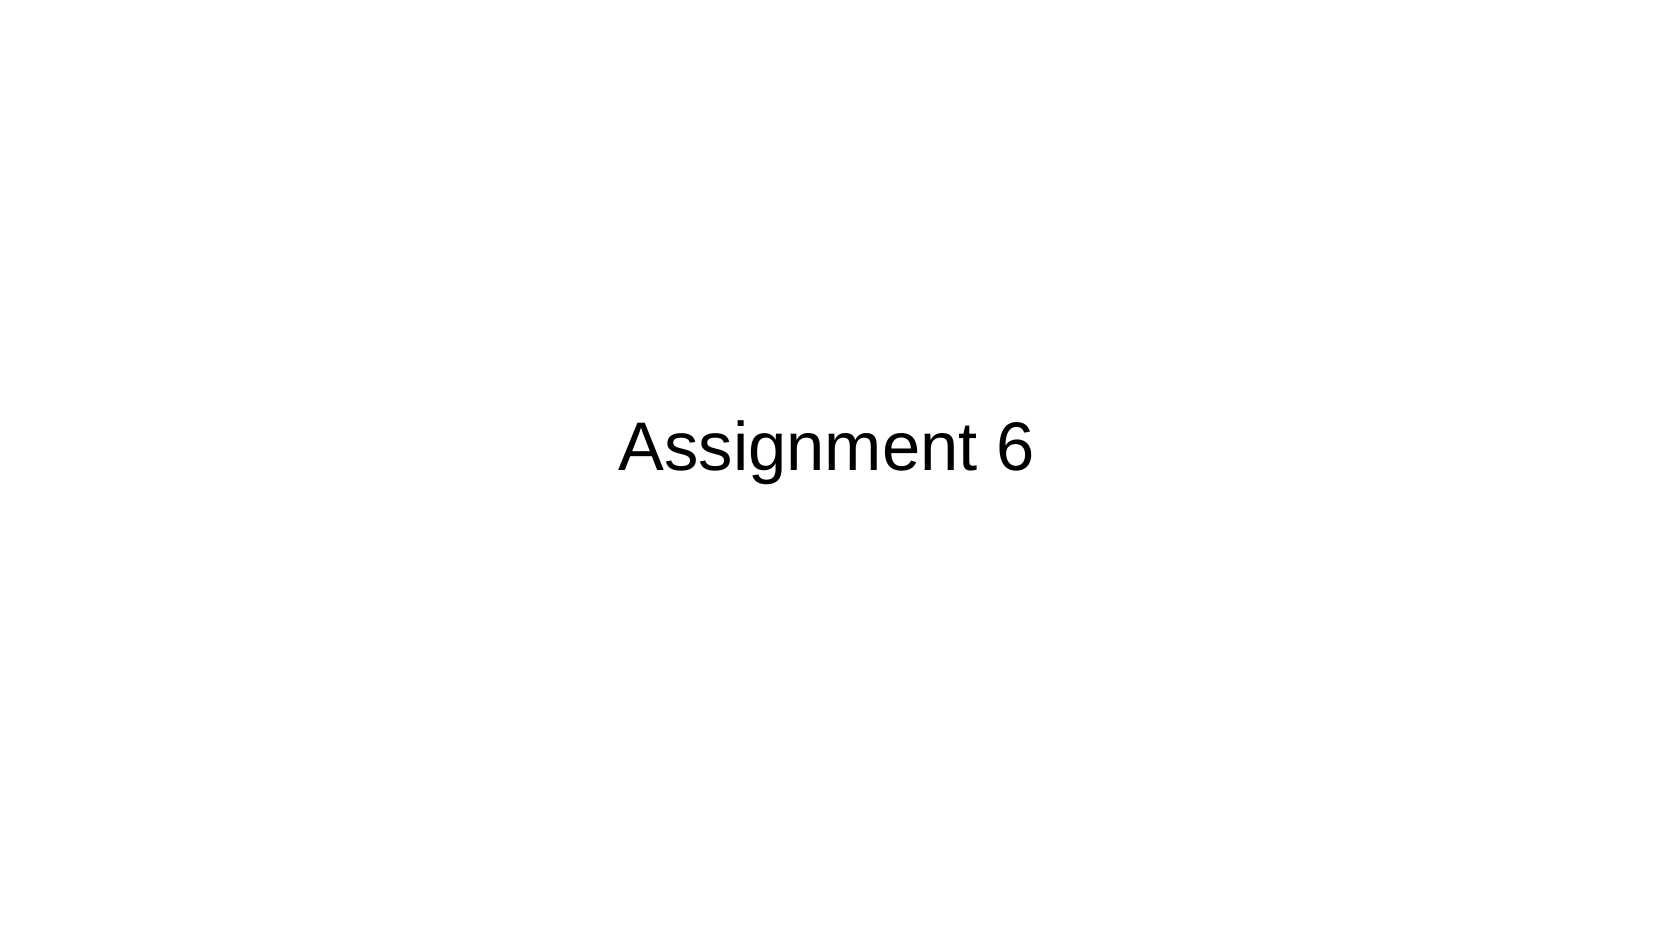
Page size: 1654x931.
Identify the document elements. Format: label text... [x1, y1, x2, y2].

title Assignment 6 [82, 37, 1571, 856]
